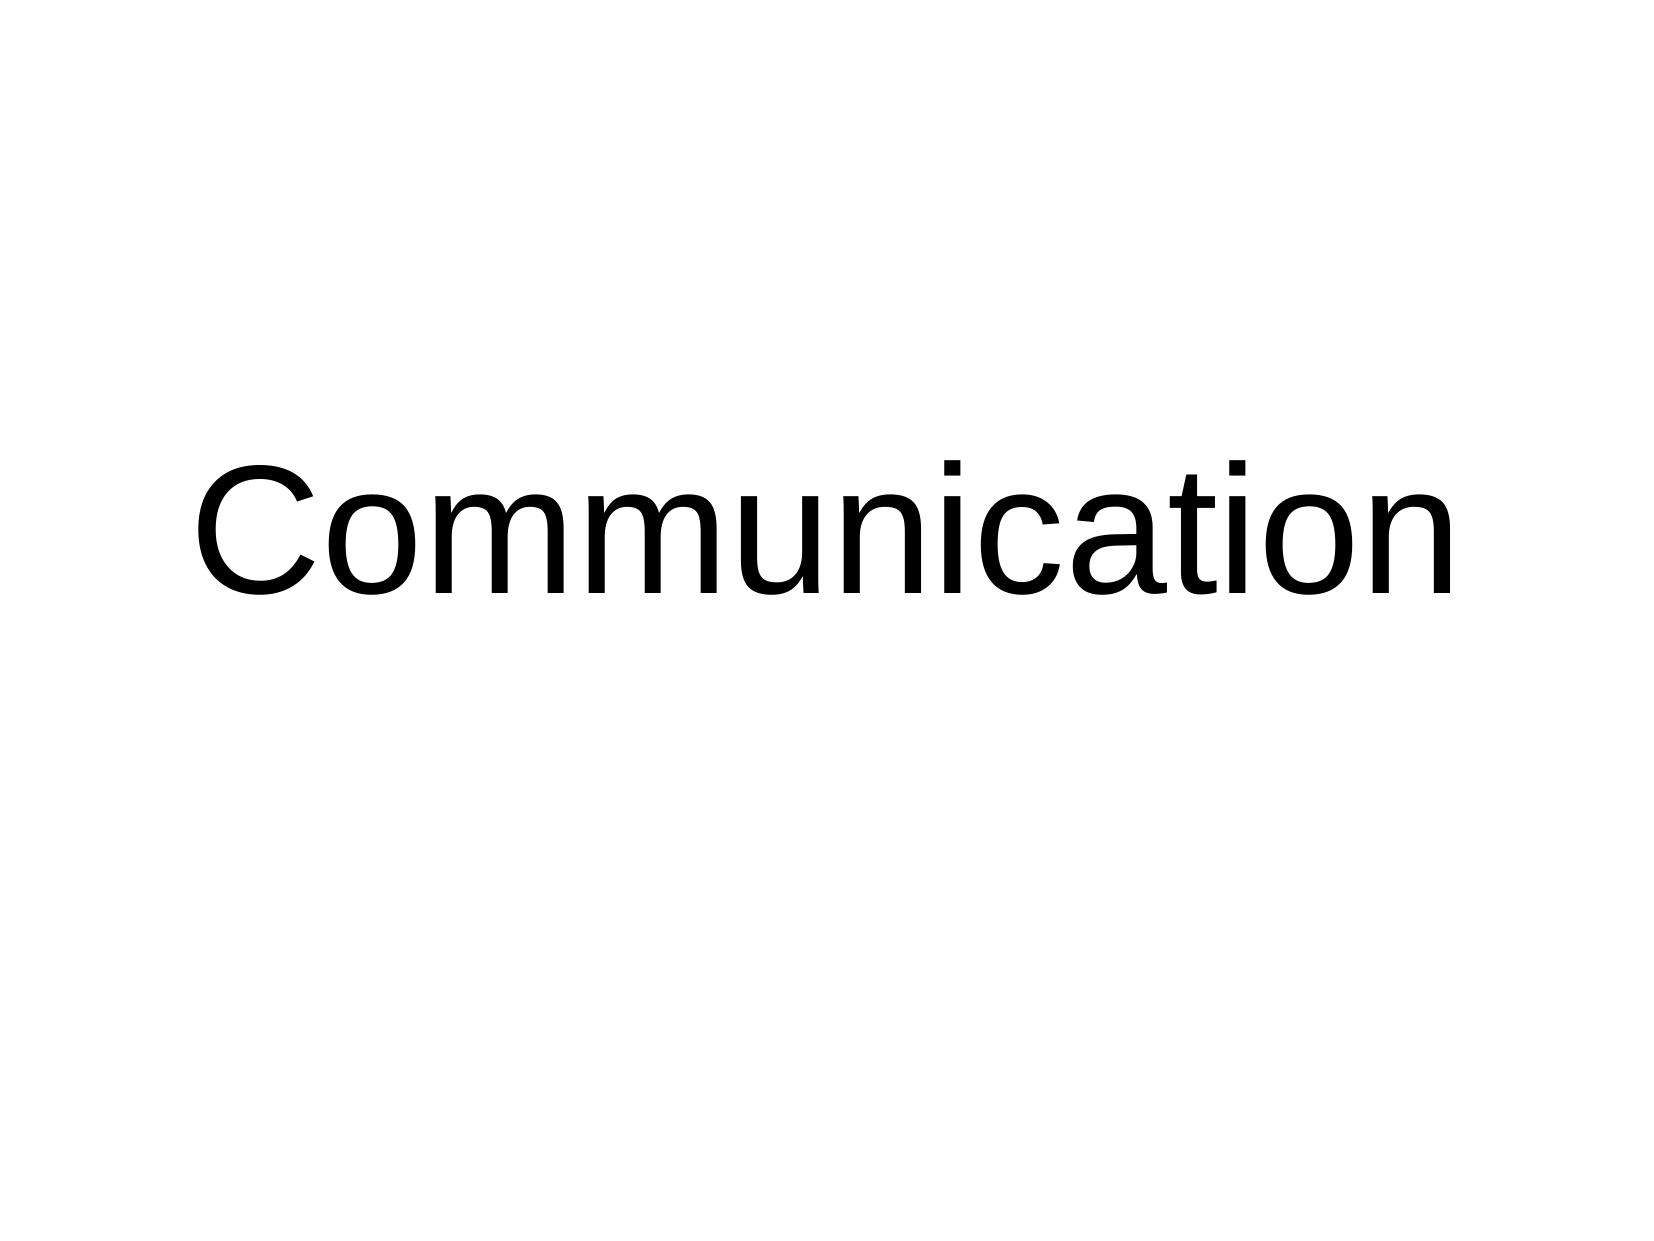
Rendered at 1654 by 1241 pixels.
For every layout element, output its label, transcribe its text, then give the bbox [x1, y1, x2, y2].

subtitle Communication [82, 49, 1571, 1010]
